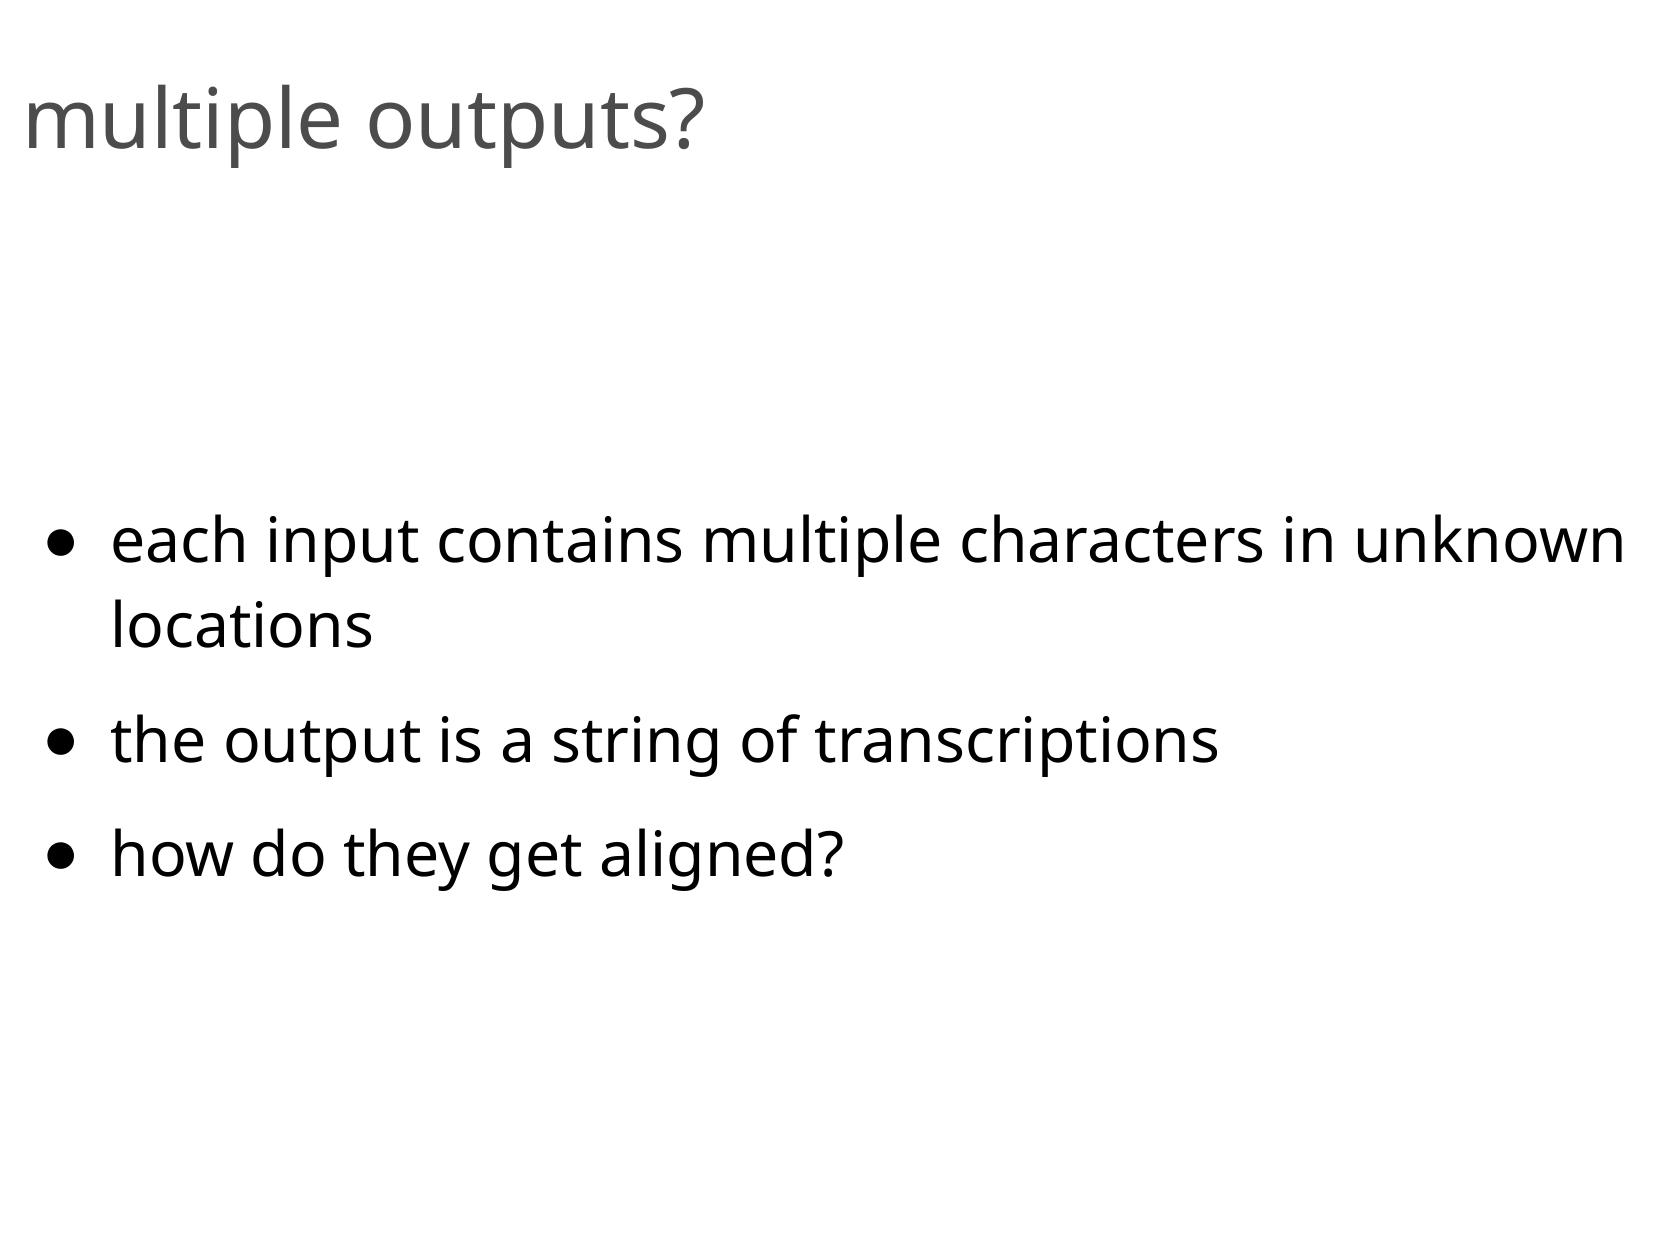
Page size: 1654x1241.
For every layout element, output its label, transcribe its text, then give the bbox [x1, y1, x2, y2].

title multiple outputs? [22, 19, 1654, 213]
list each input contains multiple characters in unknown locations the output is a string of transcriptions how do they get aligned? [25, 226, 1654, 1166]
